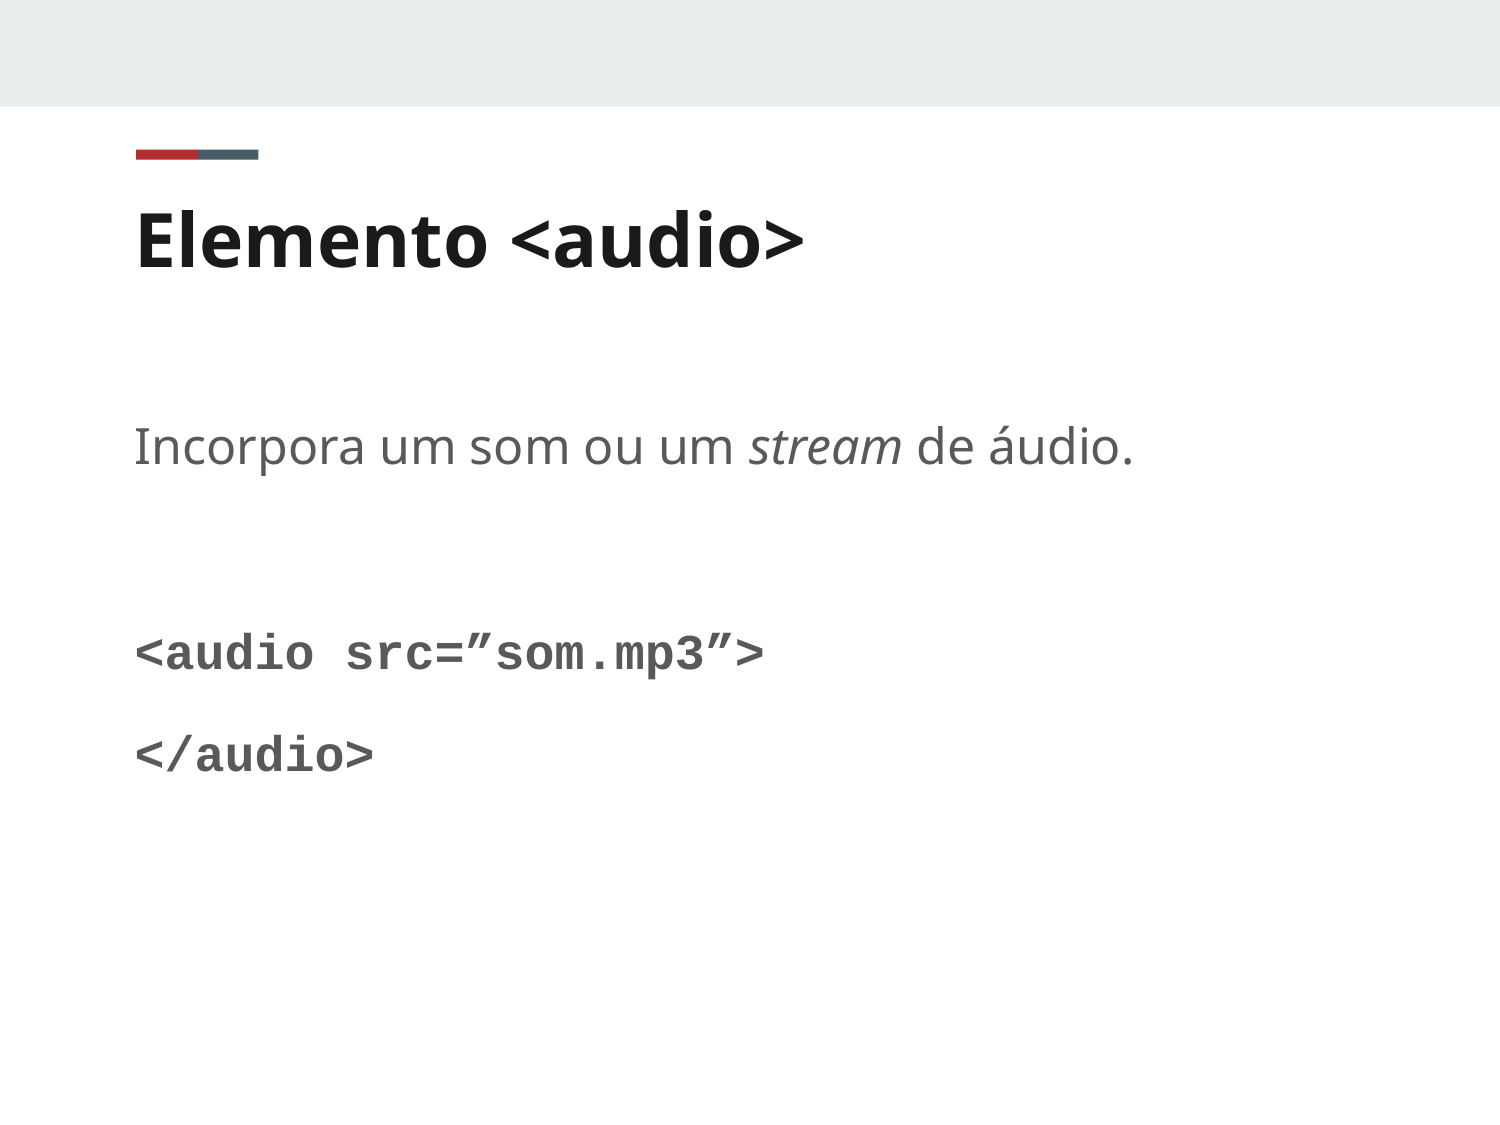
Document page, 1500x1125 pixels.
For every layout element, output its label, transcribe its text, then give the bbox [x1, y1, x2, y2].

list Incorpora um som ou um stream de áudio. <audio src=”som.mp3”> </audio> [119, 390, 1381, 1010]
title Elemento <audio> [119, 177, 1381, 295]
